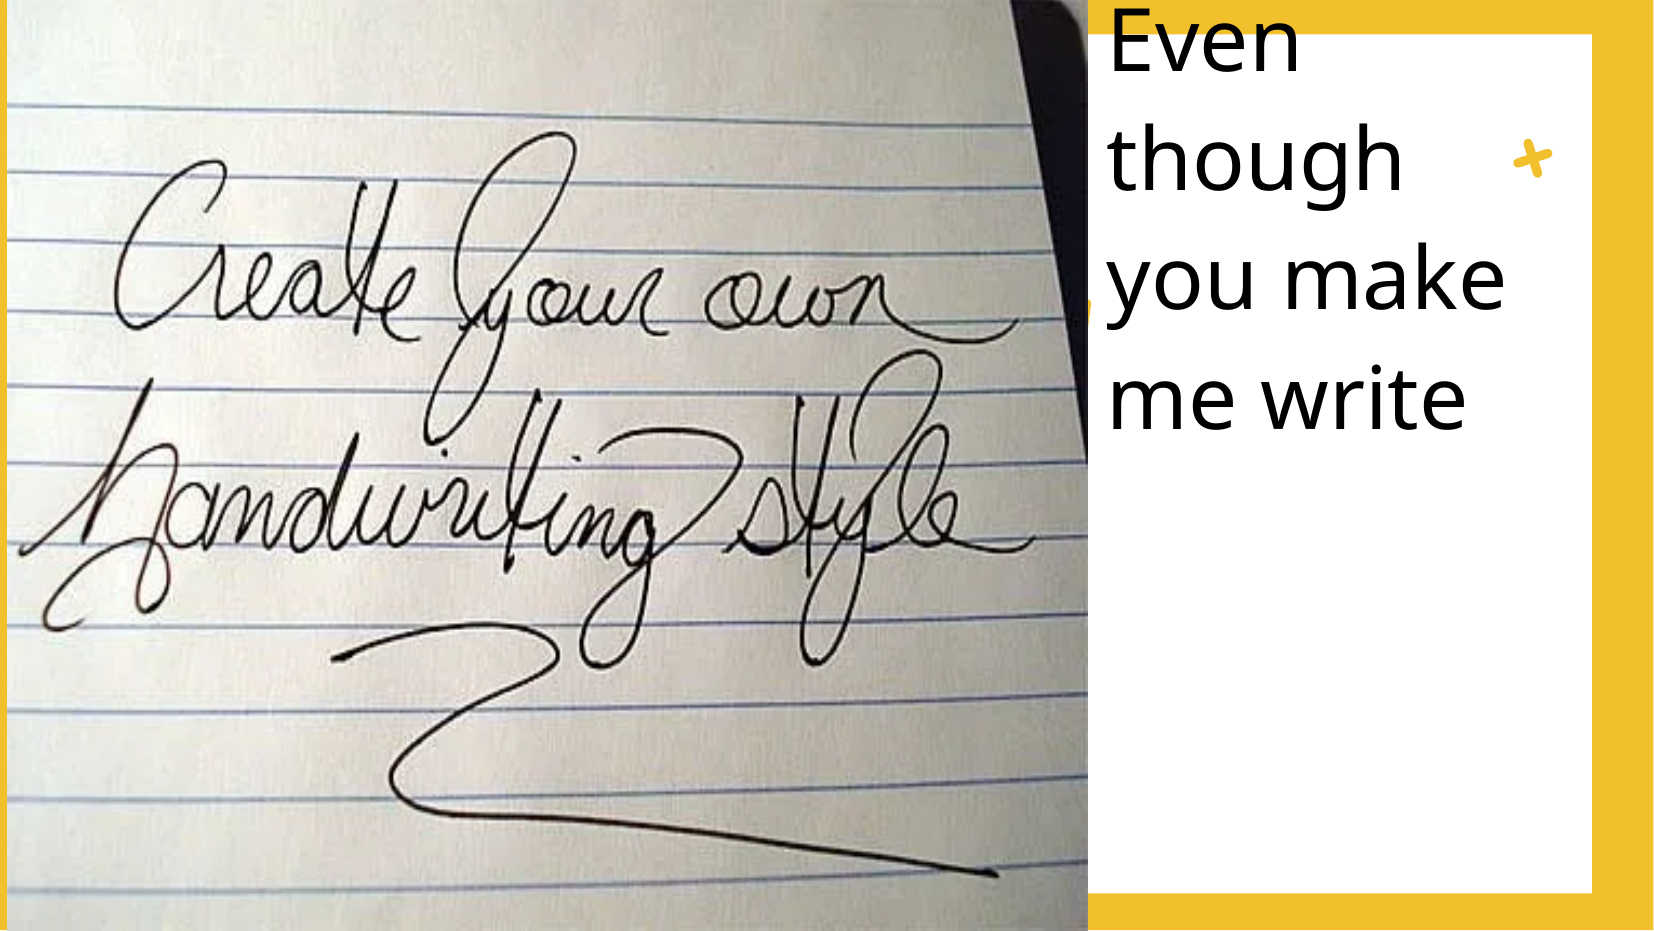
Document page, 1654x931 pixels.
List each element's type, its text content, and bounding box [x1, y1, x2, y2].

text_box Even though you make me write [1106, 0, 1576, 455]
picture [7, 0, 1088, 931]
